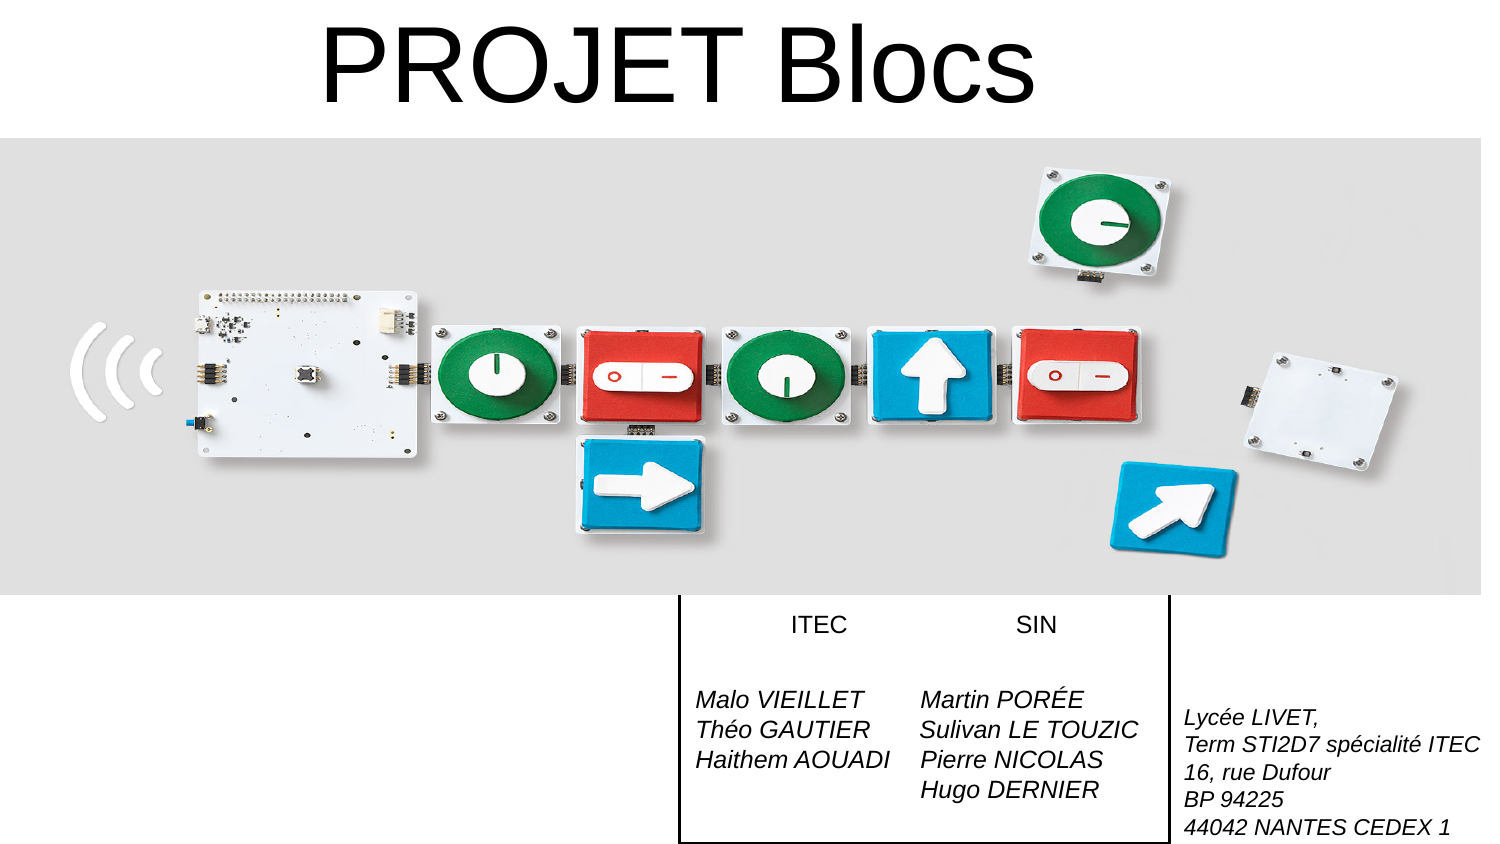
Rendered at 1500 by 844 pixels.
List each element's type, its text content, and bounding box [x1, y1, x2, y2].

text_box Lycée LIVET, Term STI2D7 spécialité ITEC 16, rue Dufour BP 94225 44042 NANTES CEDEX 1 [1169, 695, 1500, 844]
text_box ITEC SIN Malo VIEILLET Martin PORÉE Théo GAUTIER Sulivan LE TOUZIC Haithem AOUADI Pierre NICOLAS Hugo DERNIER [679, 595, 1170, 844]
title PROJET Blocs [303, 0, 1500, 139]
picture [0, 138, 1481, 595]
